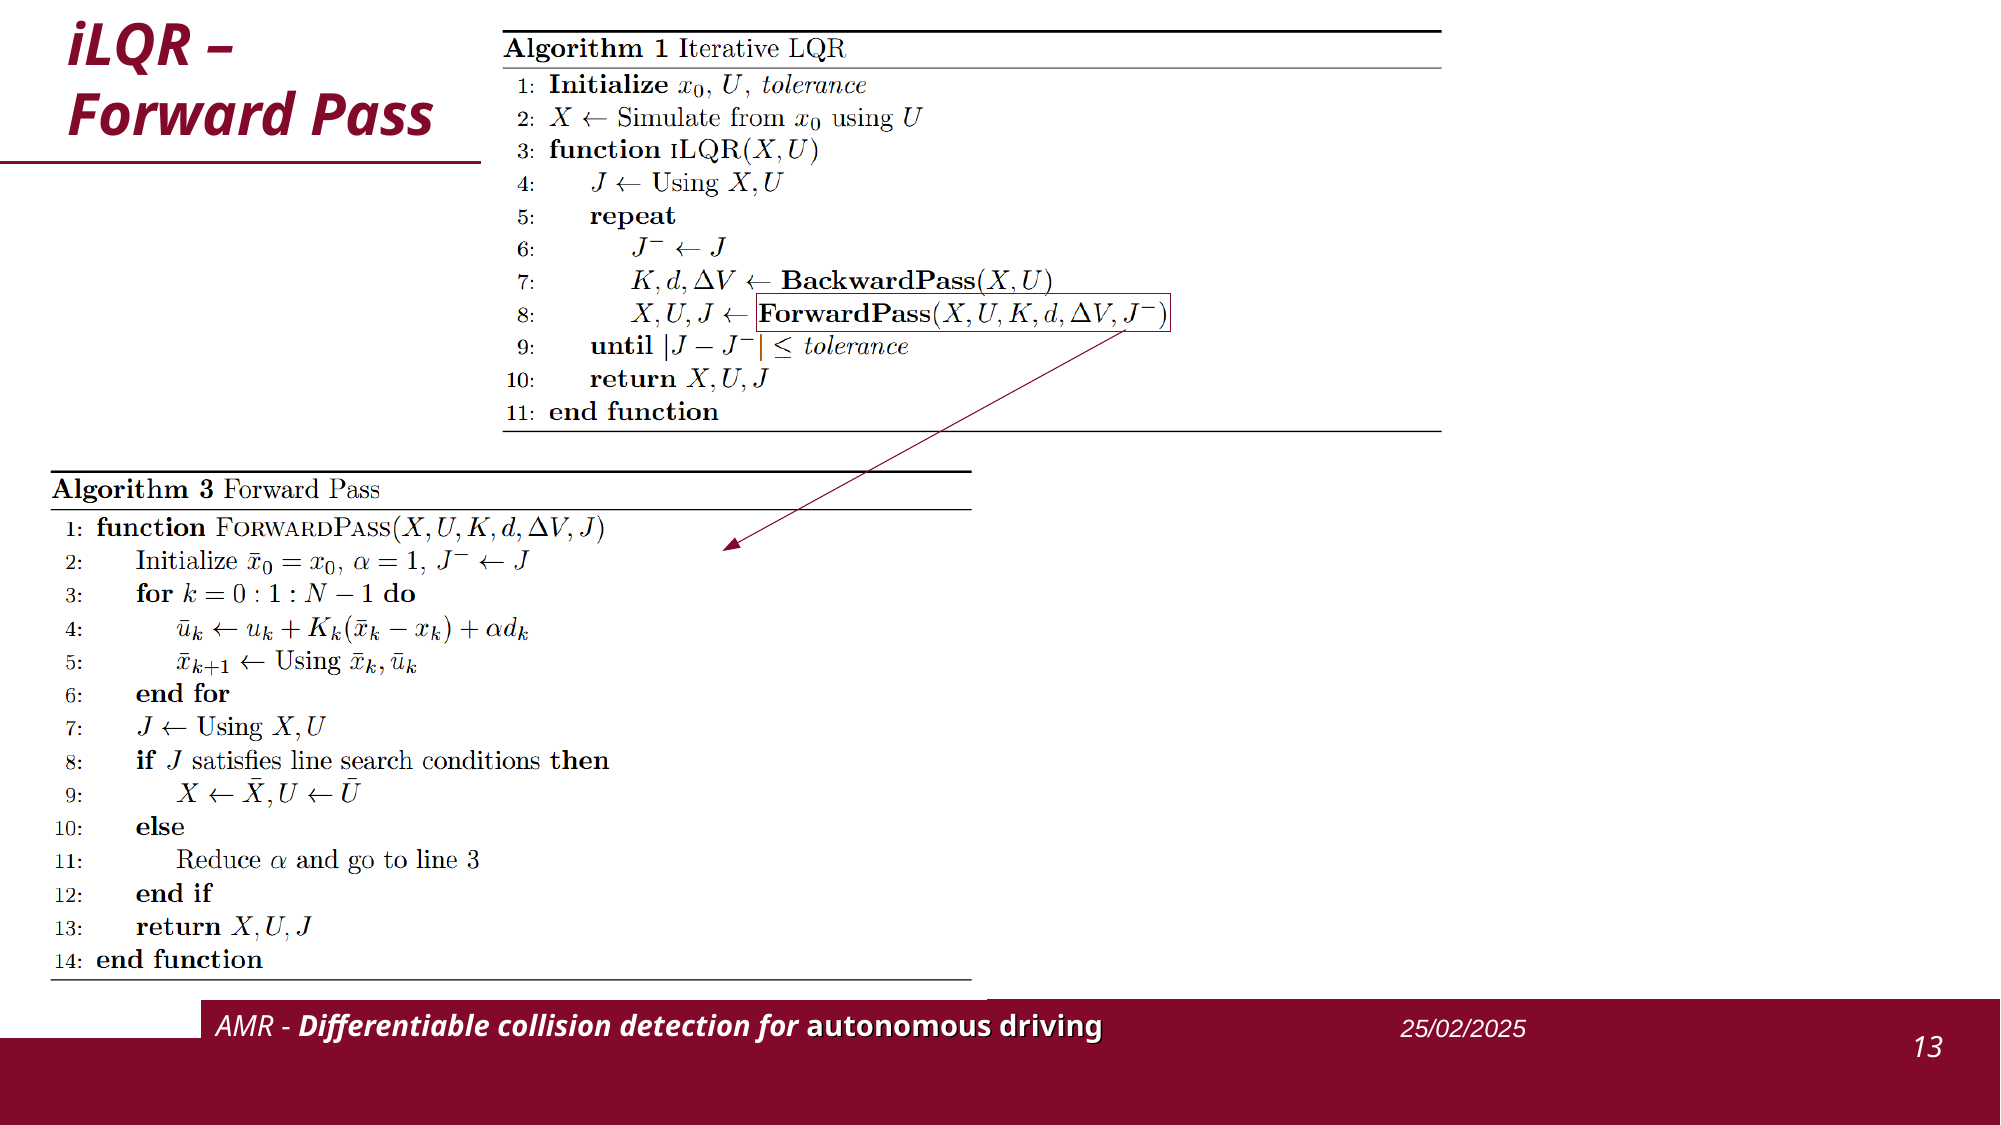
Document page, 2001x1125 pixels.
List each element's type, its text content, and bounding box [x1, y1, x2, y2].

text_box [0, 999, 2000, 1125]
picture [37, 456, 987, 1000]
picture [757, 294, 1170, 331]
picture [499, 25, 1449, 442]
text_box 25/02/2025 [1385, 1004, 1589, 1050]
text_box 13 [1896, 1020, 1966, 1072]
text_box iLQR – Forward Pass [52, 0, 466, 157]
text_box AMR - Differentiable collision detection for autonomous driving [201, 999, 1202, 1051]
